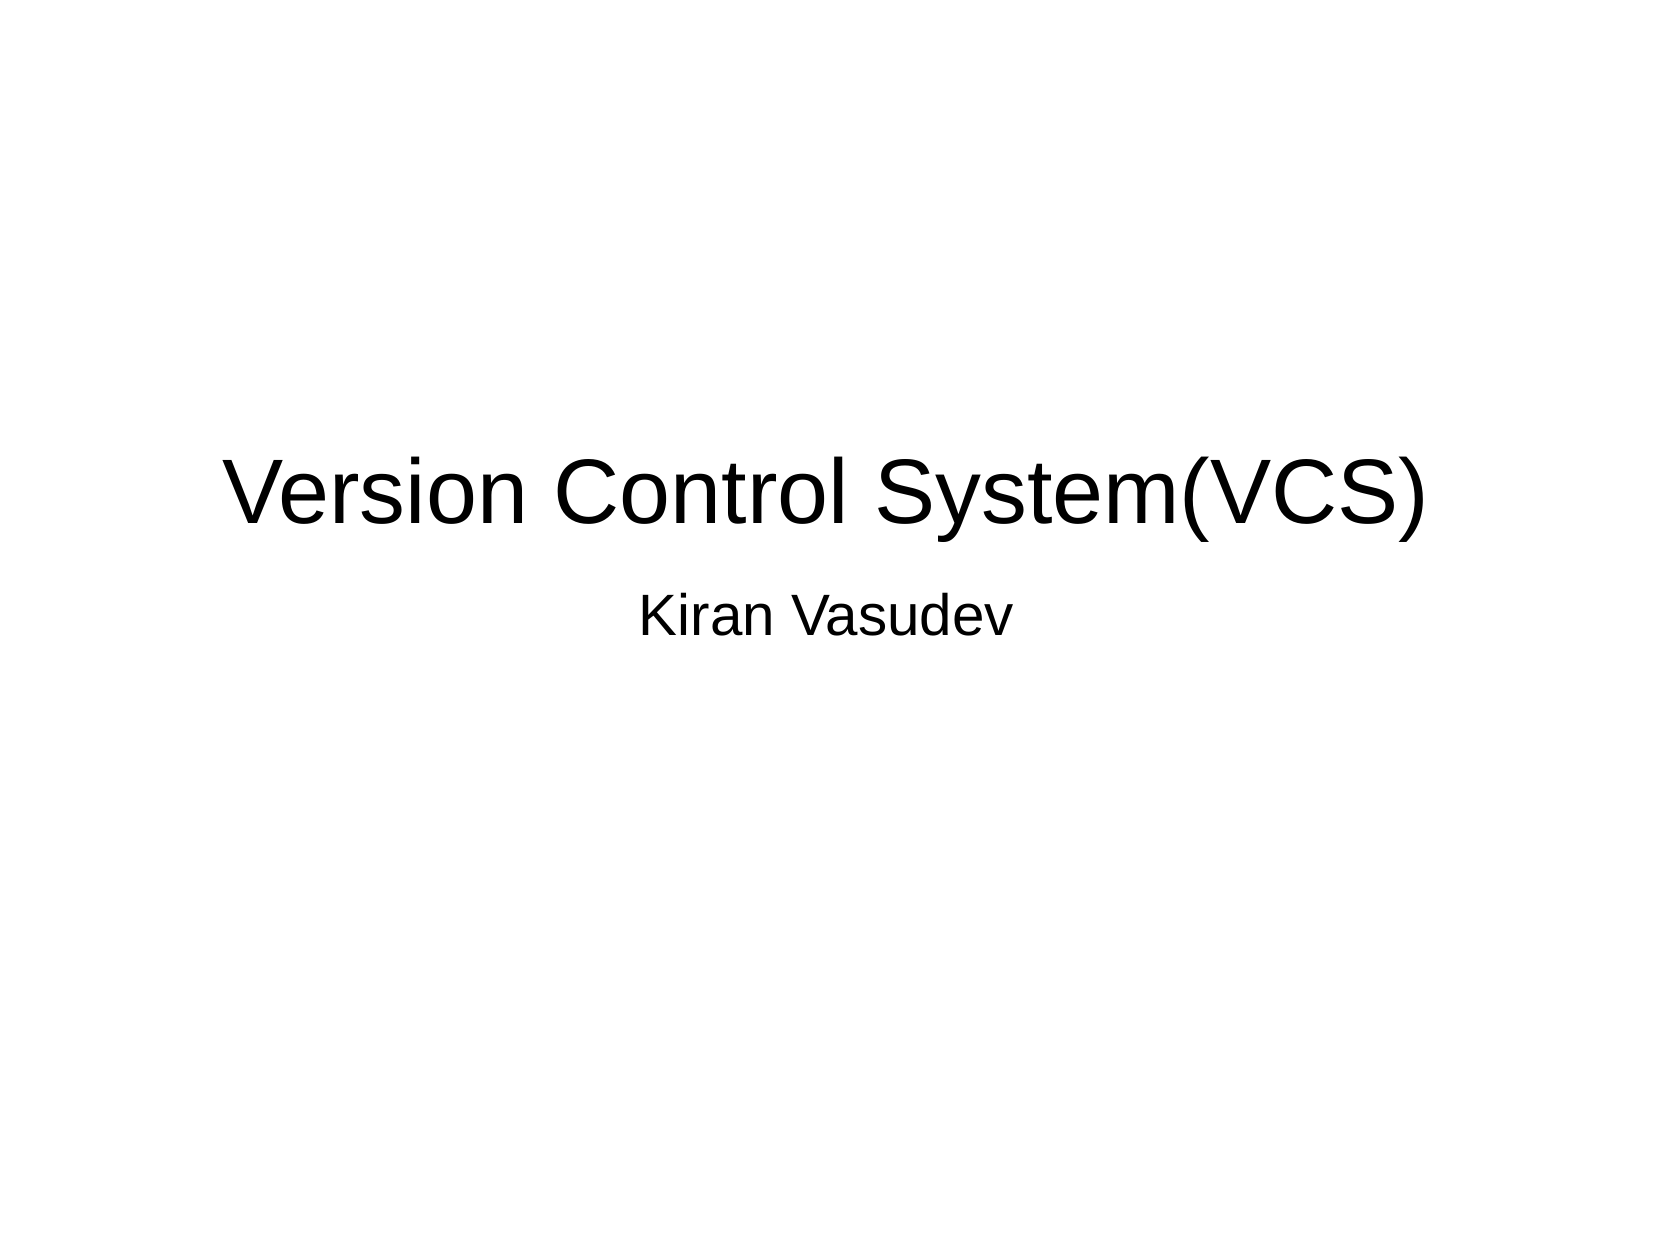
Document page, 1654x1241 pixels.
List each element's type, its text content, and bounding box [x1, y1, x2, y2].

subtitle Kiran Vasudev [82, 135, 1571, 1095]
